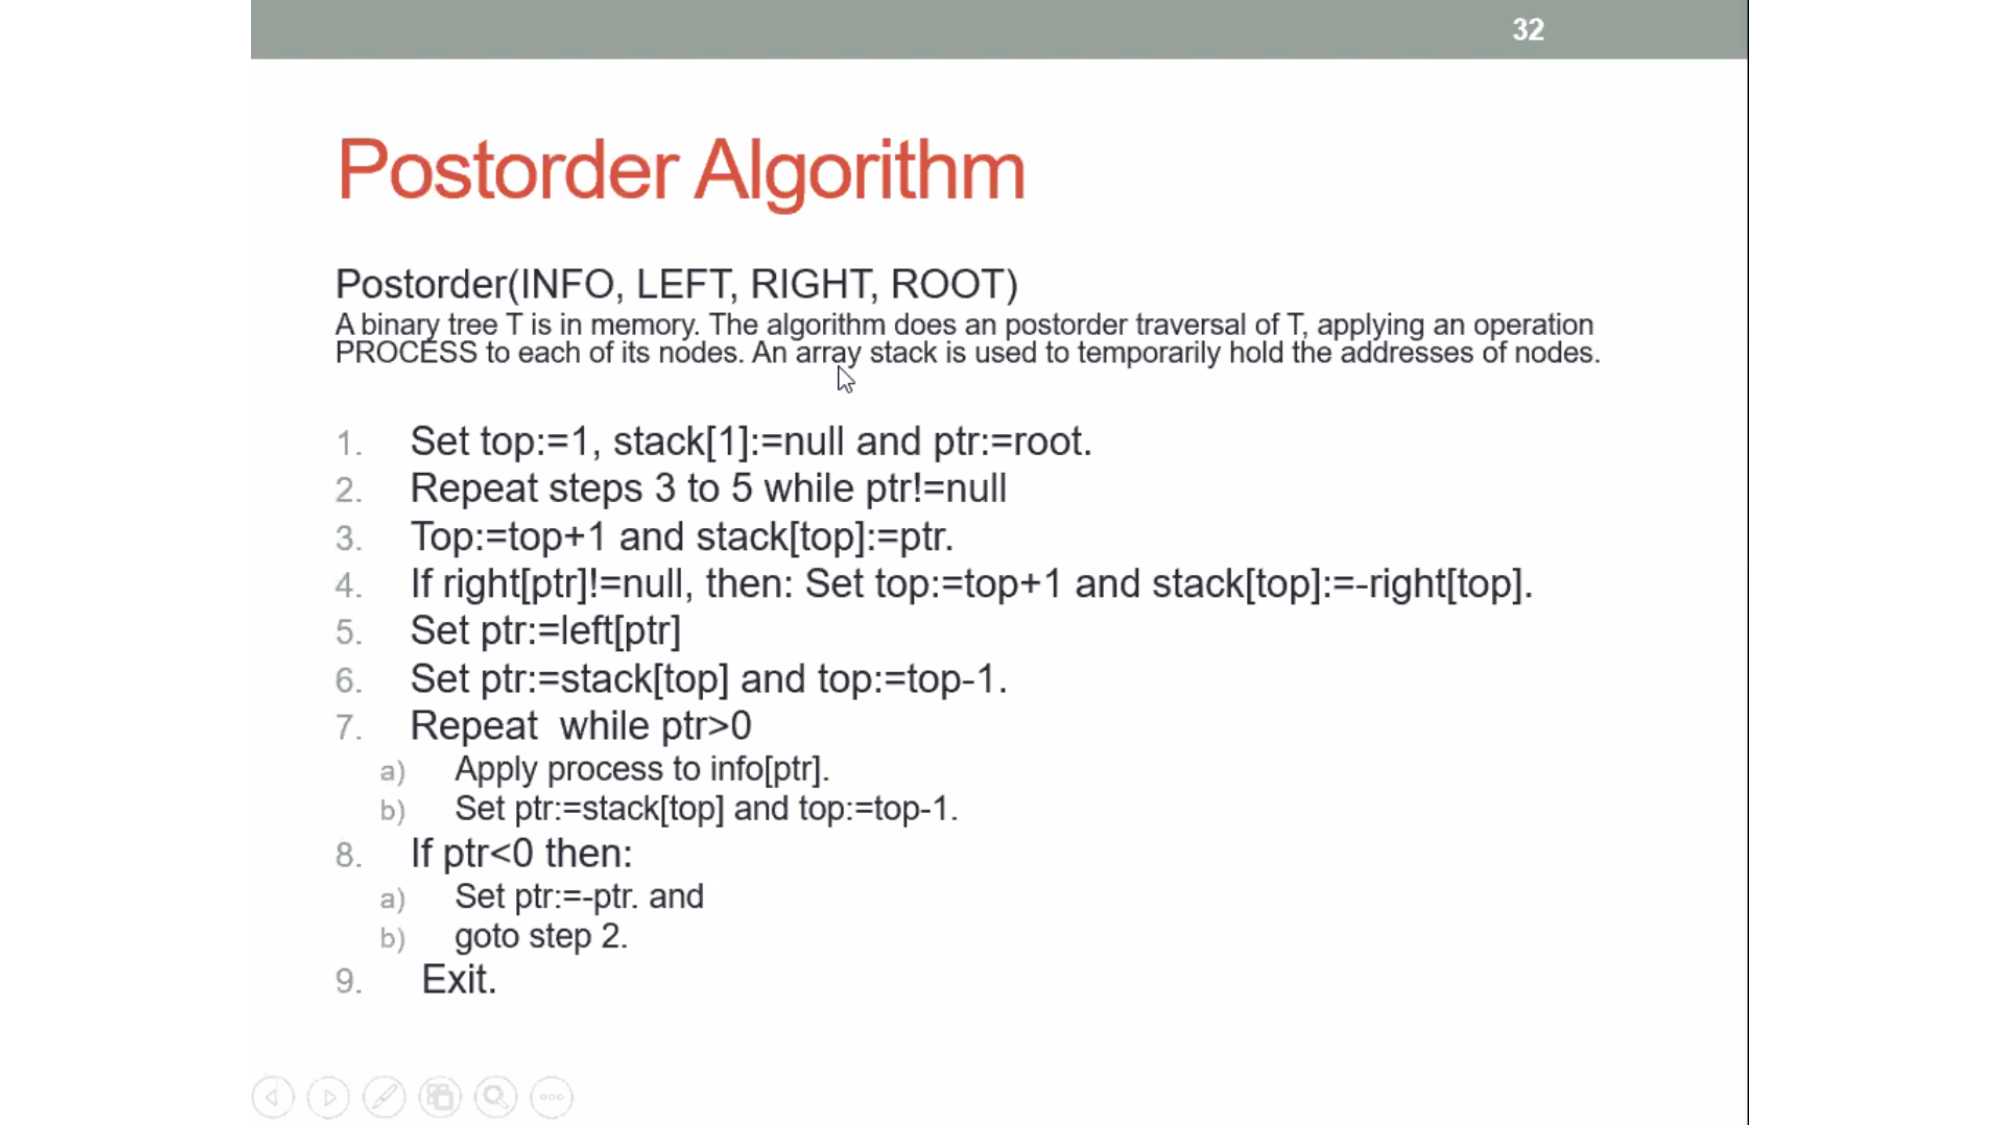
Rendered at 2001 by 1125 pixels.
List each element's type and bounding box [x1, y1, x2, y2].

picture [251, 0, 1749, 1125]
